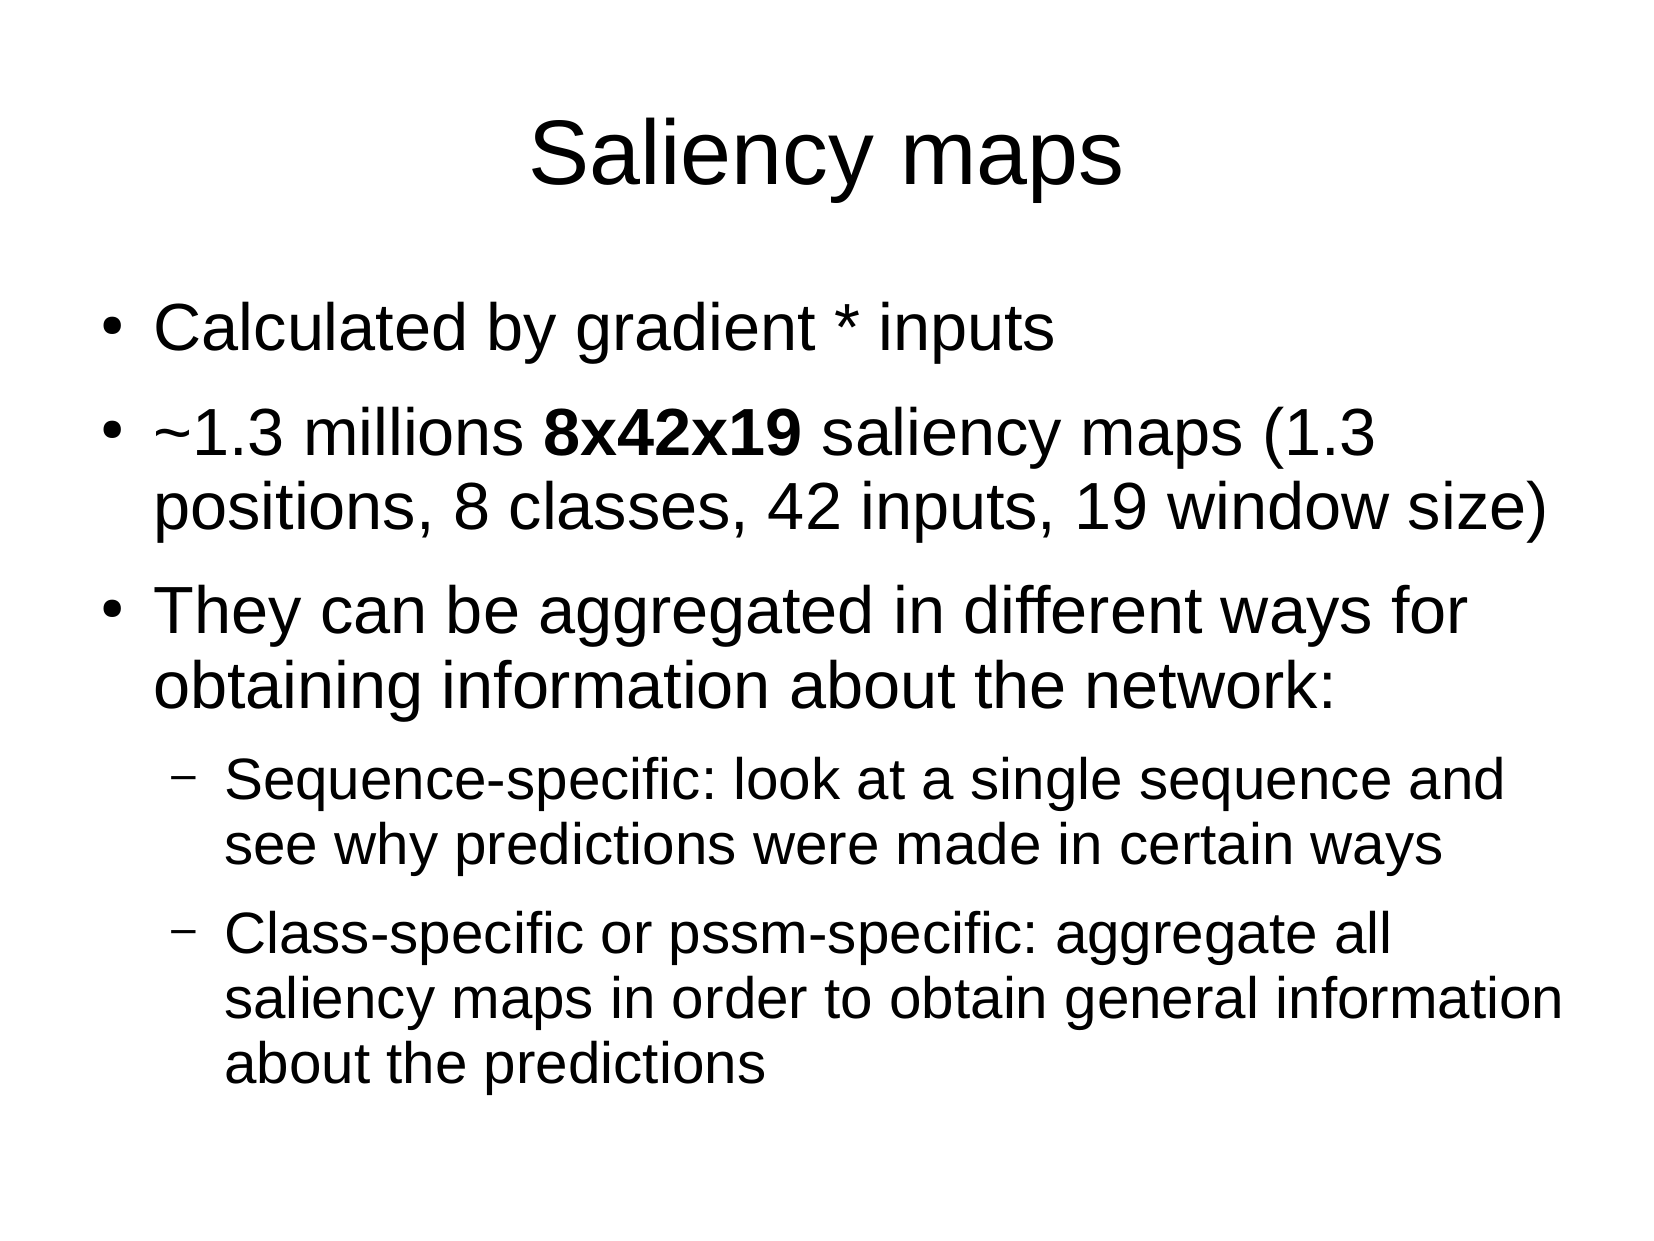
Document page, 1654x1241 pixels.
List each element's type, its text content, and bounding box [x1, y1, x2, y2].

list Calculated by gradient * inputs ~1.3 millions 8x42x19 saliency maps (1.3 positions, 8 classes, 42 inputs, 19 window size) They can be aggregated in different ways for obtaining information about the network: Sequence-specific: look at a single sequence and see why predictions were made in certain ways Class-specific or pssm-specific: aggregate all saliency maps in order to obtain general information about the predictions [82, 290, 1571, 1111]
title Saliency maps [82, 49, 1571, 257]
